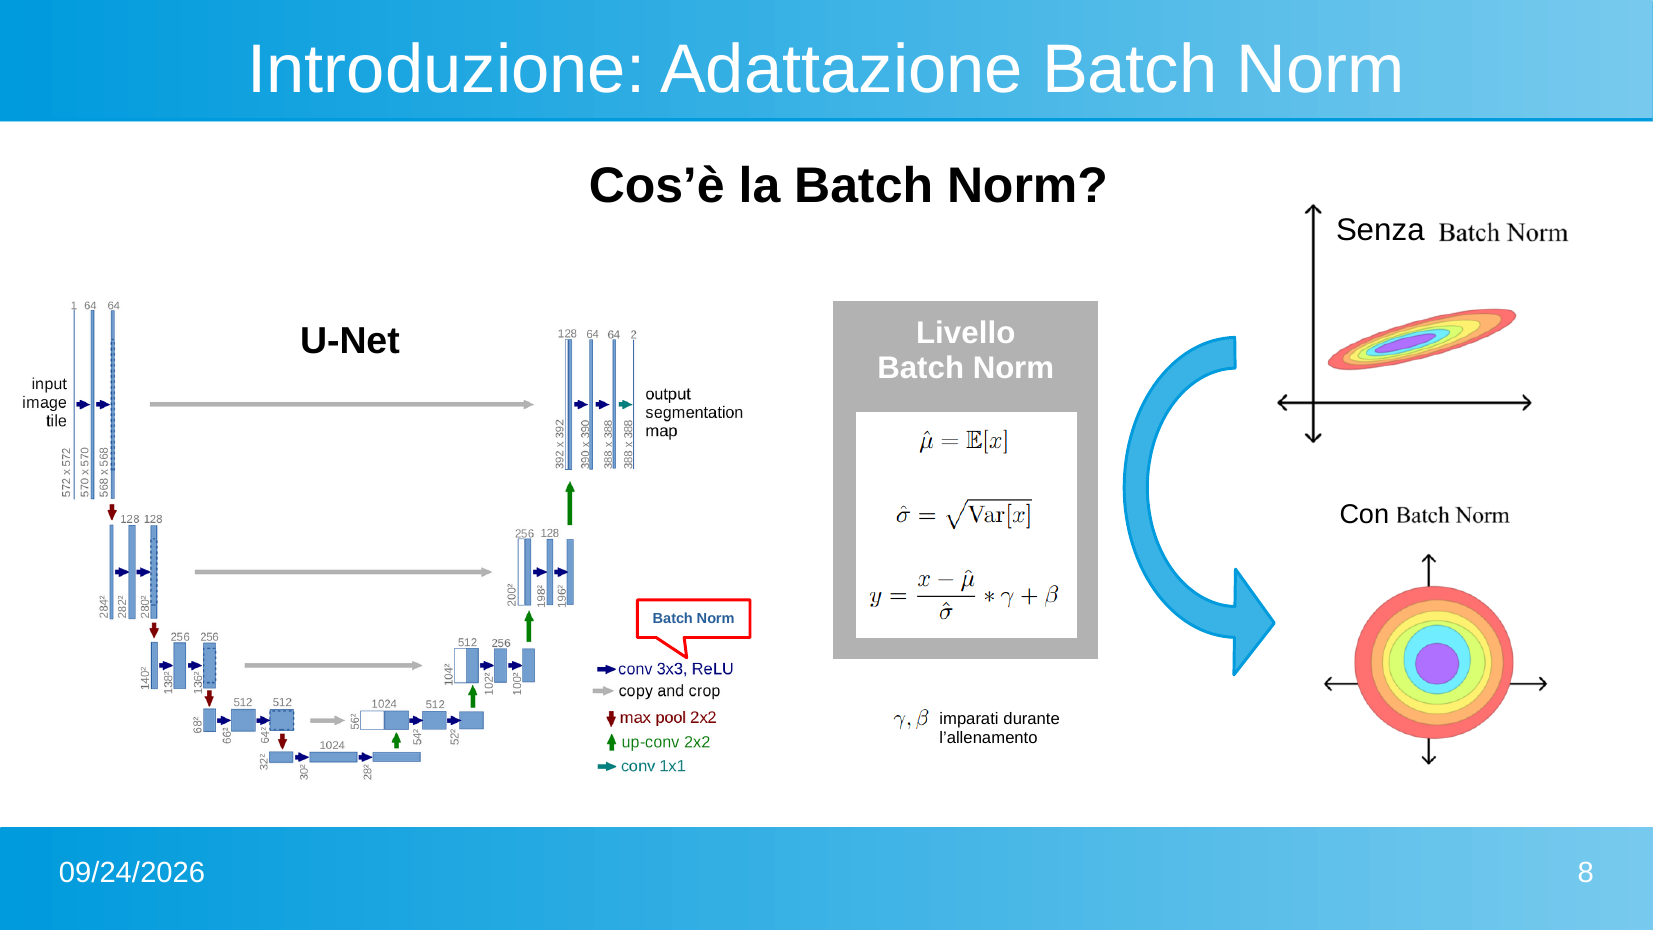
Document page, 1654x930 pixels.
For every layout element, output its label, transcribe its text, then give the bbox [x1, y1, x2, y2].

text_box Senza [1324, 210, 1437, 248]
text_box U-Net [285, 312, 451, 412]
text_box Con [1331, 495, 1398, 533]
text_box imparati durante l’allenamento [924, 701, 1126, 755]
text_box Cos’è la Batch Norm? [574, 149, 1124, 221]
title Introduzione: Adattazione Batch Norm [58, 29, 1594, 108]
text_box [831, 300, 1100, 661]
picture [1268, 192, 1575, 450]
picture [884, 702, 935, 735]
text_box Livello Batch Norm [862, 307, 1070, 393]
picture [1312, 487, 1557, 770]
picture [14, 294, 751, 789]
text_box [1124, 337, 1275, 675]
picture [856, 412, 1077, 638]
text_box Batch Norm [637, 599, 751, 658]
